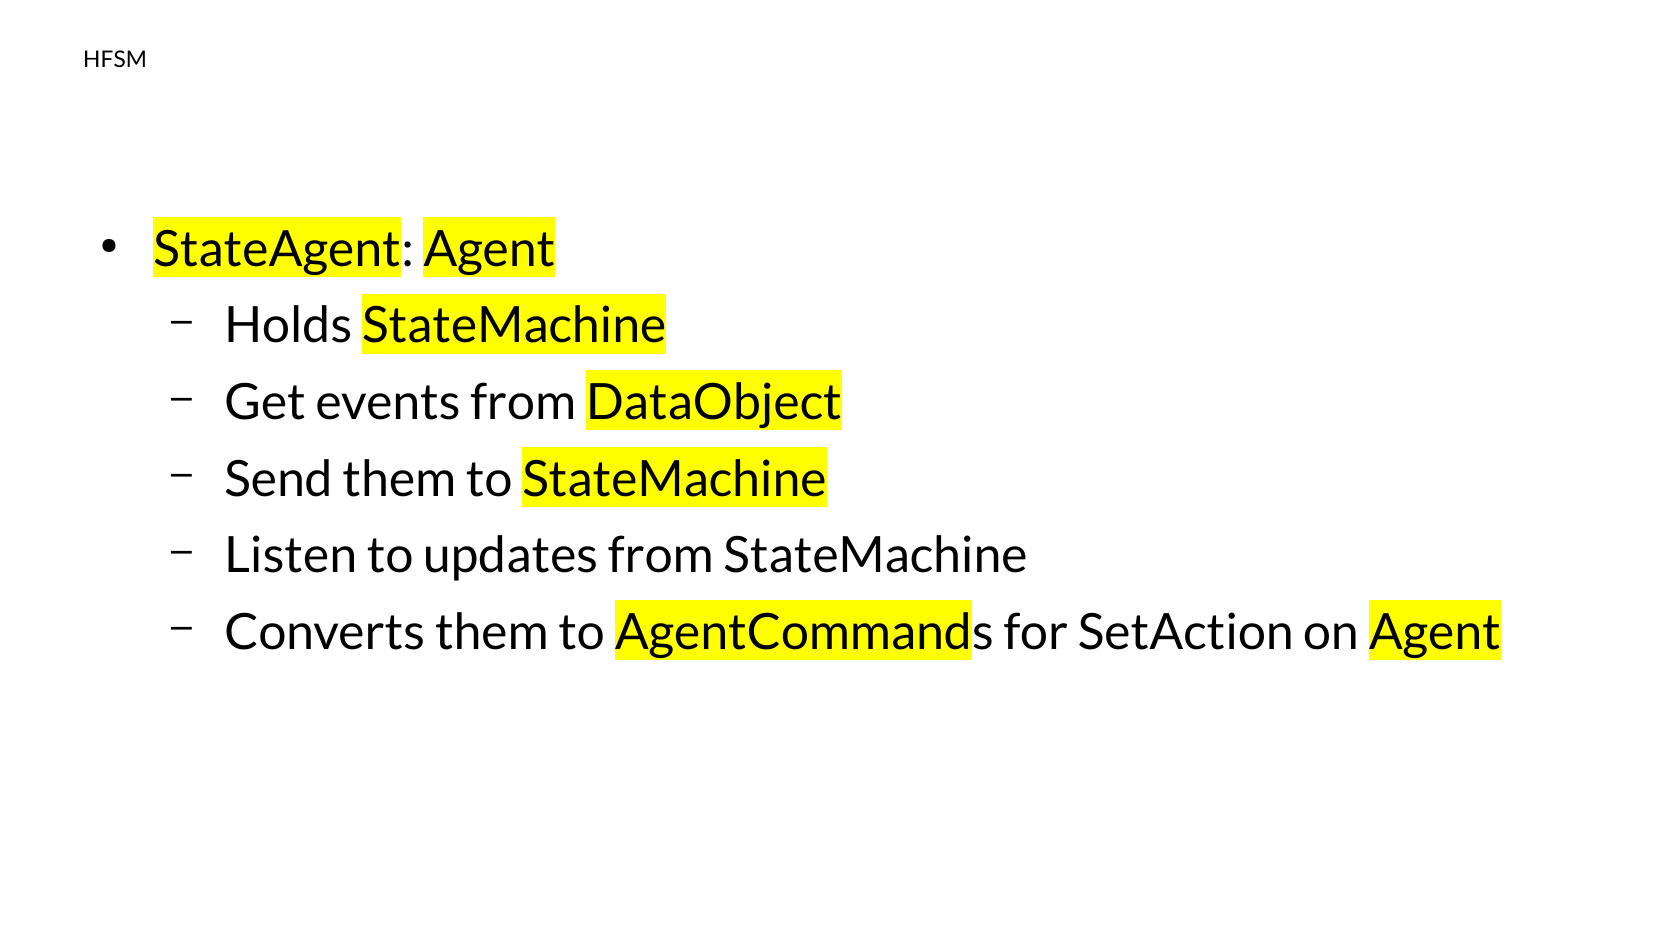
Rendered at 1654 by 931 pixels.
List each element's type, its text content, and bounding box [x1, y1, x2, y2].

list StateAgent: Agent Holds StateMachine Get events from DataObject Send them to StateMachine Listen to updates from StateMachine Converts them to AgentCommands for SetAction on Agent [82, 217, 1571, 839]
title HFSM [83, 0, 1571, 119]
